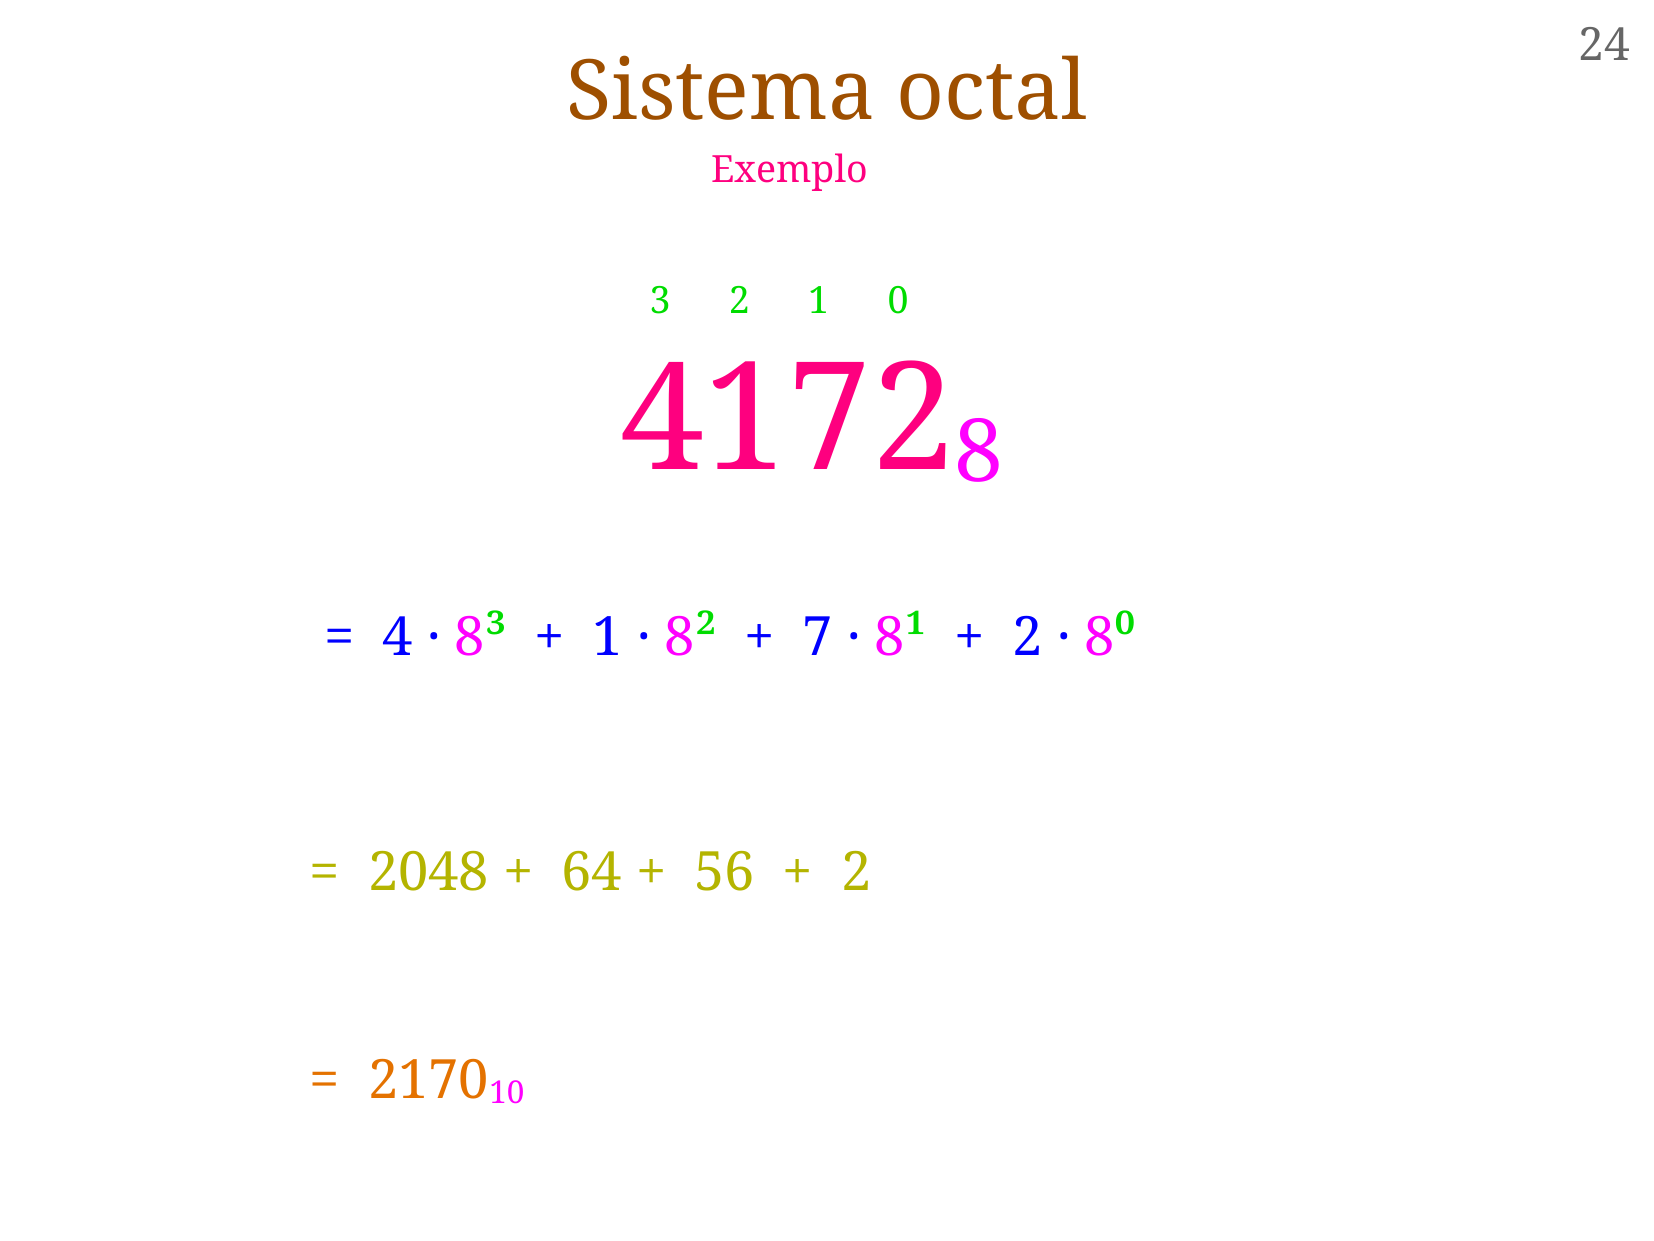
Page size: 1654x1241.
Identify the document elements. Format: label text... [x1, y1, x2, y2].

text_box Exemplo [696, 134, 901, 207]
text_box 41728 [605, 301, 1122, 532]
text_box 3 2 1 0 [634, 265, 960, 395]
title Sistema octal [59, 29, 1595, 148]
text_box = 4 · 8³ + 1 · 8² + 7 · 8¹ + 2 · 8⁰ [310, 590, 1344, 680]
text_box = 2048 + 64 + 56 + 2 [295, 824, 1270, 943]
text_box = 217010 [295, 1033, 1270, 1152]
